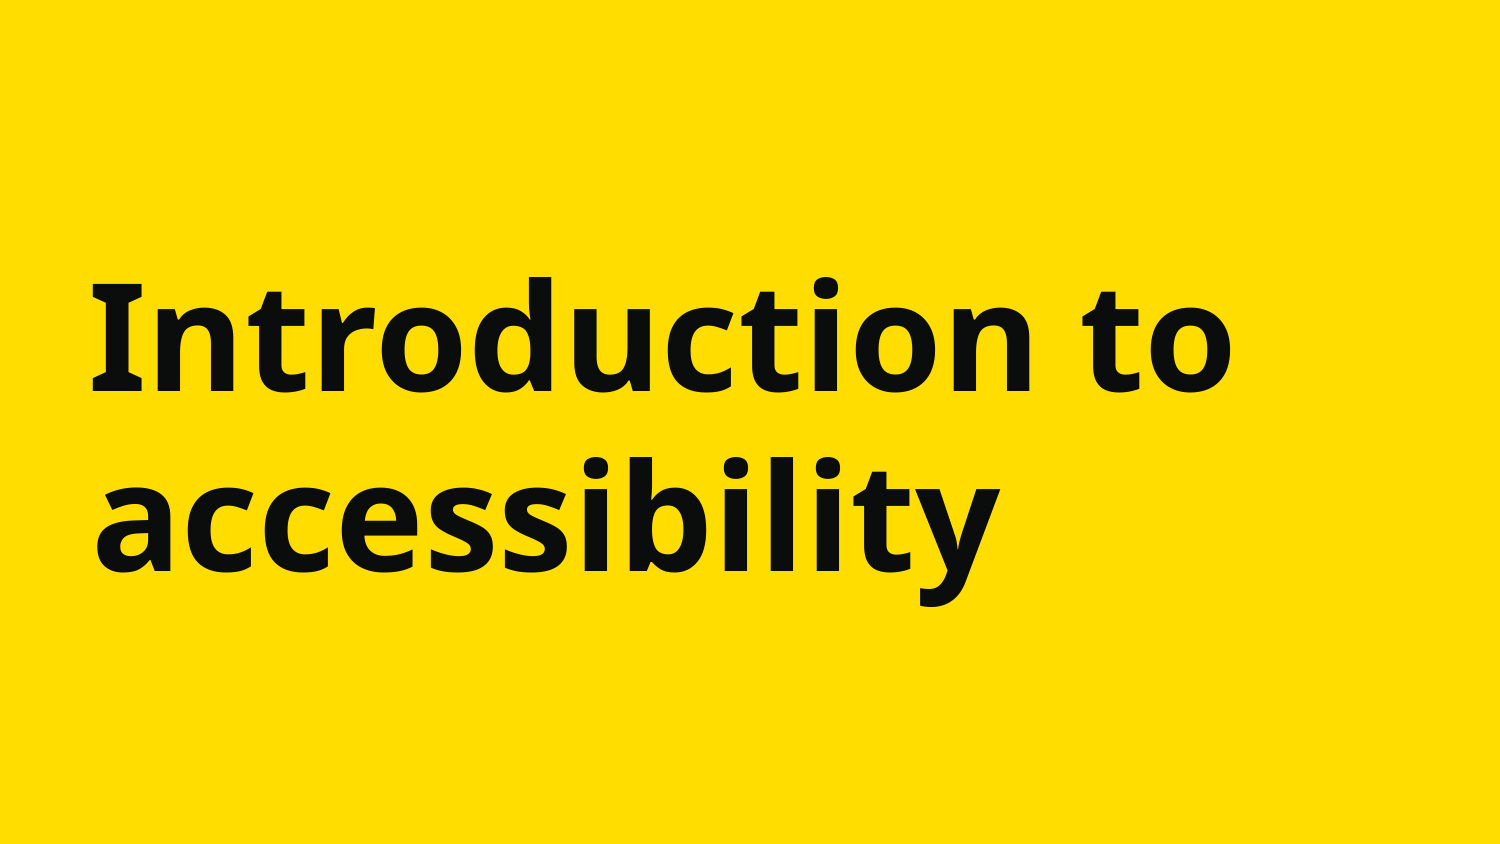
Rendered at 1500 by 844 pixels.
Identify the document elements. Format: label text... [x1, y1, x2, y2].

title Introduction to accessibility [83, 0, 1417, 844]
